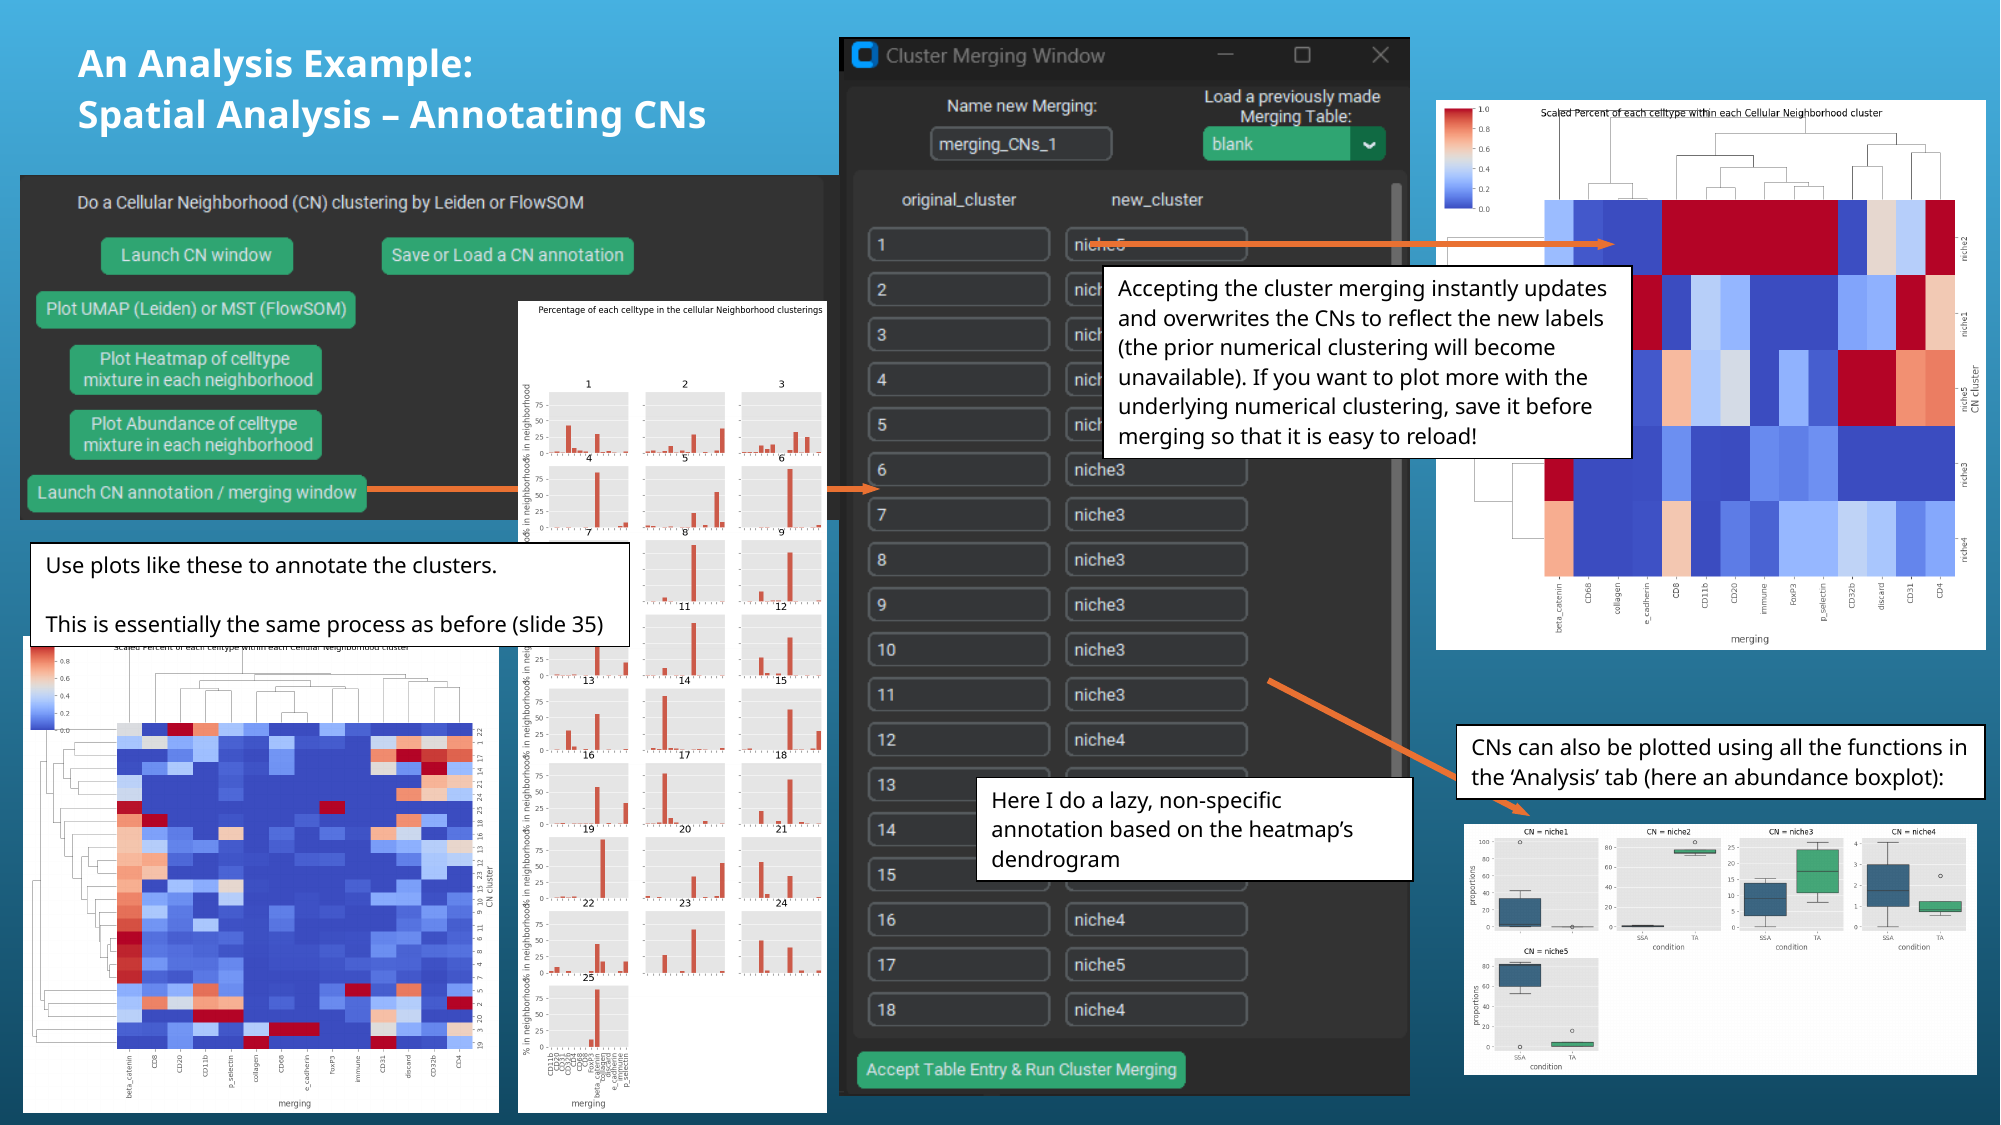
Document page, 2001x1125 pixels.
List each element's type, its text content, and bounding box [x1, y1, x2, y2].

picture [23, 636, 499, 1113]
picture [1436, 100, 1986, 650]
text_box An Analysis Example: Spatial Analysis – Annotating CNs [62, 29, 1063, 136]
text_box Here I do a lazy, non-specific annotation based on the heatmap’s dendrogram [976, 777, 1414, 847]
text_box Use plots like these to annotate the clusters. This is essentially the same process as before (slide 35) [30, 543, 630, 640]
picture [20, 37, 1410, 1113]
picture [1464, 824, 1977, 1075]
text_box Accepting the cluster merging instantly updates and overwrites the CNs to reflect the new labels (the prior numerical clustering will become unavailable). If you want to plot more with the underlying numerical clustering, save it before merging so that it is easy to reload! [1103, 266, 1632, 444]
text_box CNs can also be plotted using all the functions in the ‘Analysis’ tab (here an abundance boxplot): [1456, 724, 1986, 795]
